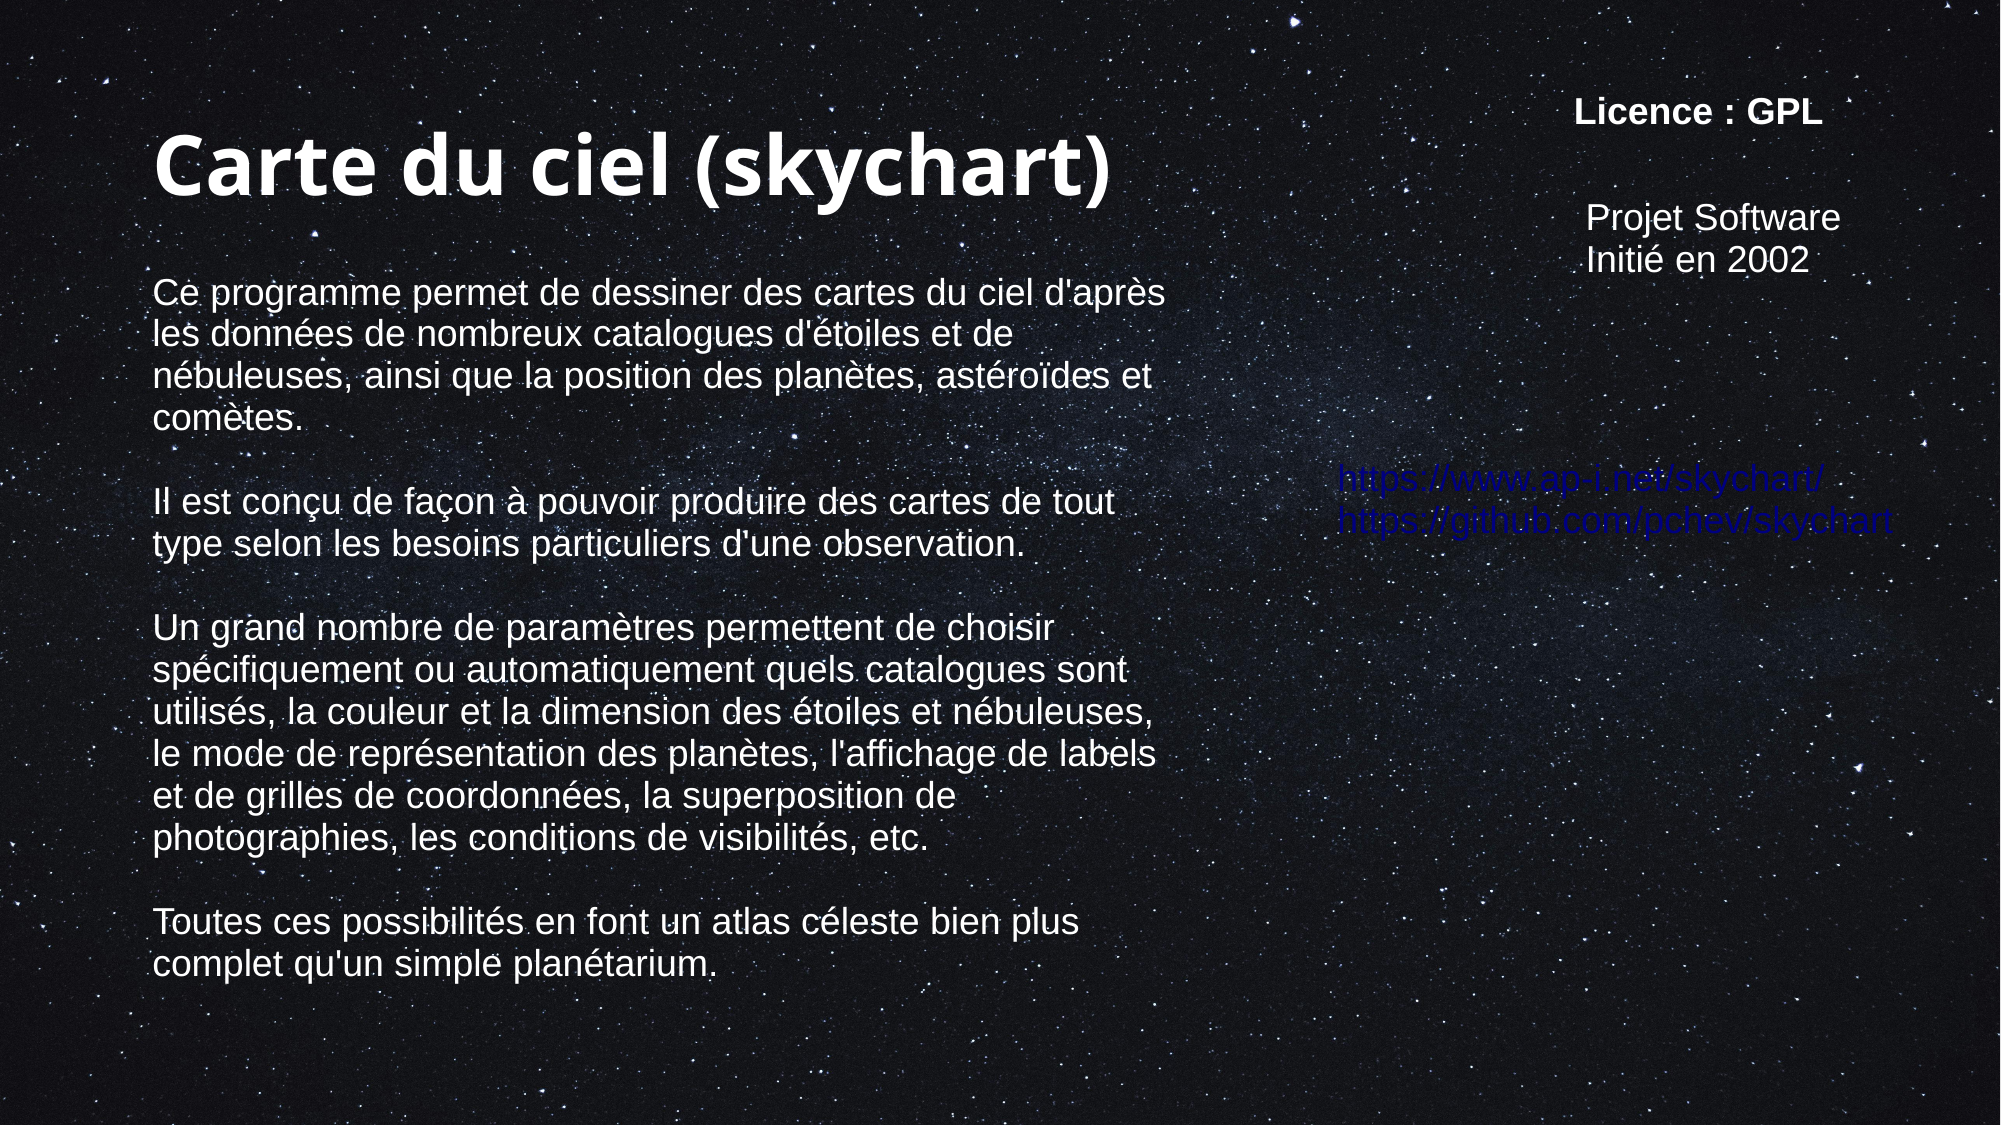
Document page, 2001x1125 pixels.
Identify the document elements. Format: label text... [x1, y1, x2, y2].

title Carte du ciel (skychart) [137, 59, 1583, 278]
text_box Licence : GPL [1559, 82, 1914, 142]
text_box Ce programme permet de dessiner des cartes du ciel d'après les données de nombreux catalogues d'étoiles et de nébuleuses, ainsi que la position des planètes, astéroïdes et comètes. Il est conçu de façon à pouvoir produire des cartes de tout type selon les besoins particuliers d'une observation. Un grand nombre de paramètres permettent de choisir spécifiquement ou automatiquement quels catalogues sont utilisés, la couleur et la dimension des étoiles et nébuleuses, le mode de représentation des planètes, l'affichage de labels et de grilles de coordonnées, la superposition de photographies, les conditions de visibilités, etc. Toutes ces possibilités en font un atlas céleste bien plus complet qu'un simple planétarium. [137, 263, 1187, 993]
text_box Projet Software Initié en 2002 [1570, 188, 1890, 319]
text_box https://www.ap-i.net/skychart/ https://github.com/pchev/skychart [1322, 449, 1926, 591]
picture [0, 0, 2001, 1125]
